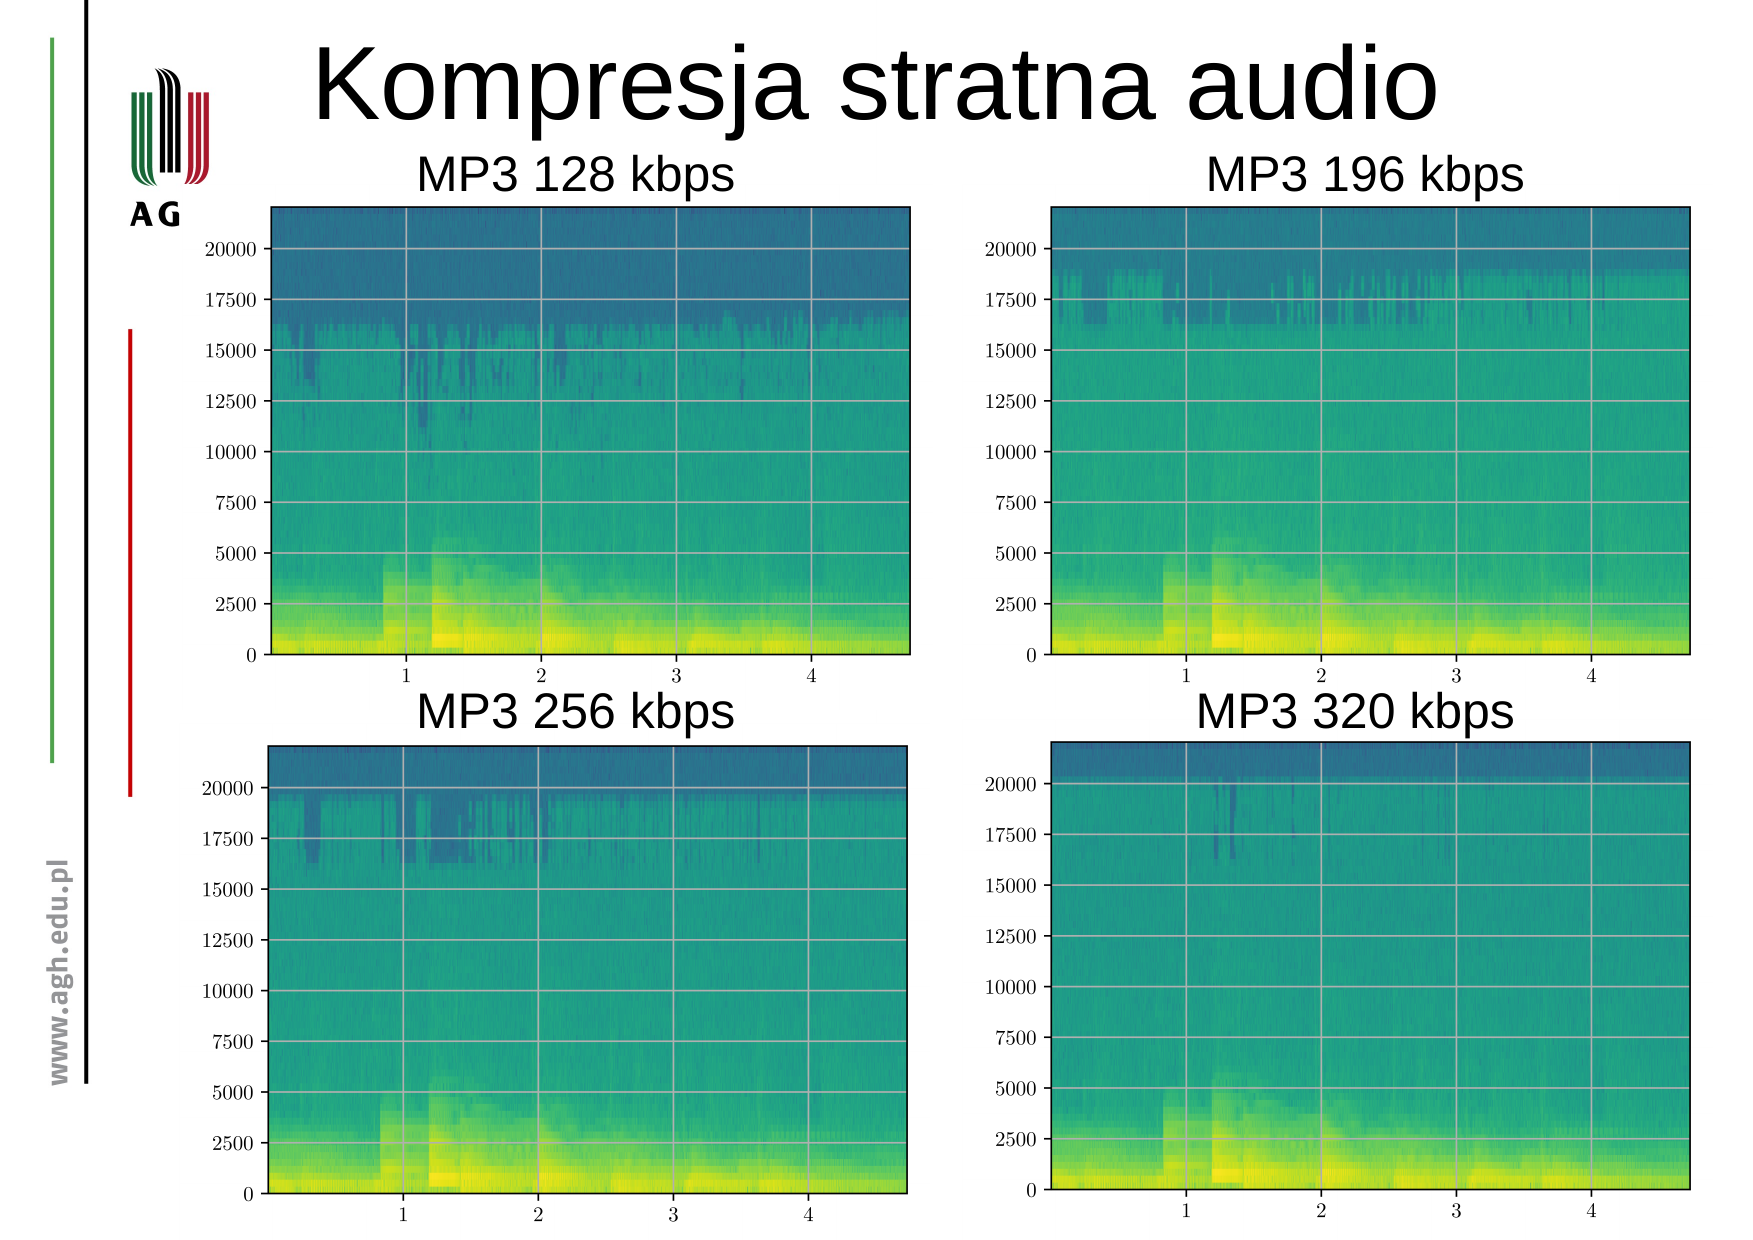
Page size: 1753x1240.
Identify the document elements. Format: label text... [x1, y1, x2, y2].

text_box MP3 128 kbps [401, 133, 822, 269]
text_box MP3 196 kbps [1190, 133, 1611, 269]
text_box MP3 320 kbps [1180, 671, 1601, 807]
text_box MP3 256 kbps [401, 671, 822, 807]
picture [0, 0, 1753, 1240]
title Kompresja stratna audio [131, 0, 1622, 182]
